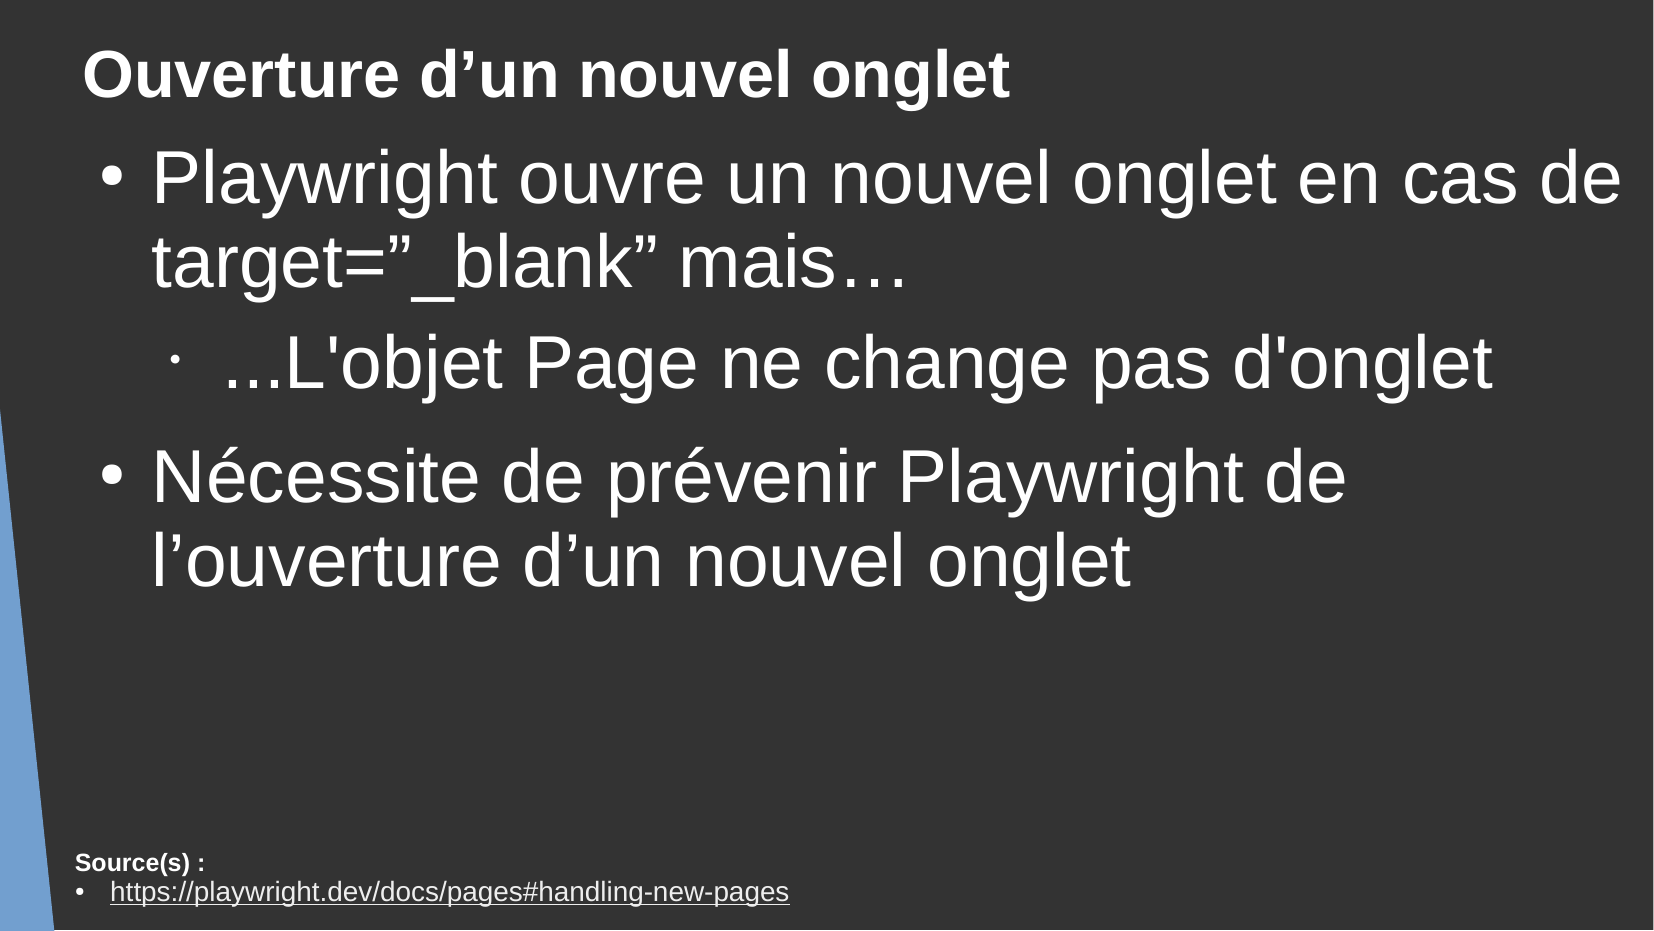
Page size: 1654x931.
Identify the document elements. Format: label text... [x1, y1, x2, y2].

text_box [0, 409, 55, 931]
title Ouverture d’un nouvel onglet [82, 37, 1123, 112]
list Playwright ouvre un nouvel onglet en cas de target=”_blank” mais… ...L'objet Page ne change pas d'onglet Nécessite de prévenir Playwright de l’ouverture d’un nouvel onglet [80, 135, 1625, 709]
text_box Source(s) : https://playwright.dev/docs/pages#handling-new-pages [60, 826, 1546, 916]
